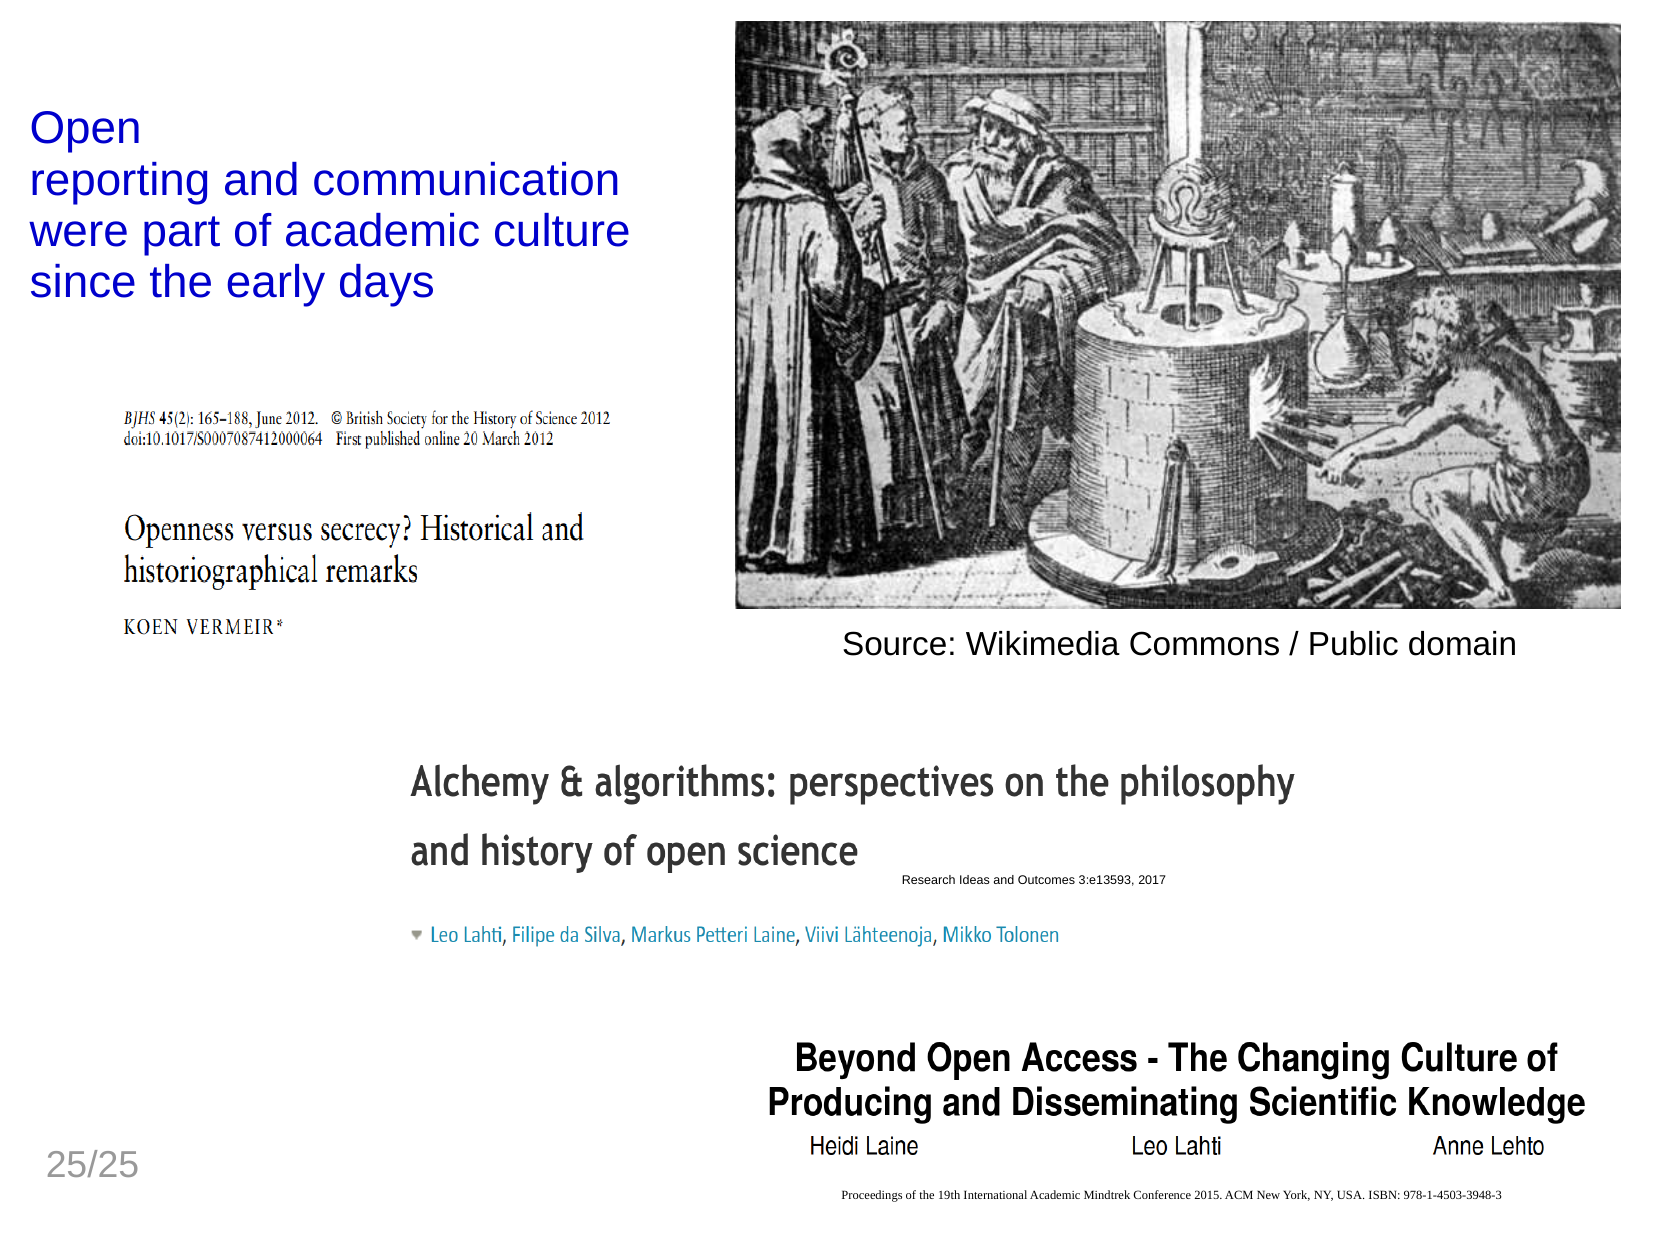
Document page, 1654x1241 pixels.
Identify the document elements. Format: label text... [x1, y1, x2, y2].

text_box Source: Wikimedia Commons / Public domain [827, 618, 1548, 688]
picture [389, 737, 1320, 977]
text_box <number>/25 [31, 1135, 378, 1212]
title Open reporting and communication were part of academic culture since the early days [29, 8, 678, 402]
text_box Proceedings of the 19th International Academic Mindtrek Conference 2015. ACM New York, NY, USA. ISBN: 978-1-4503-3948-3 [826, 1181, 1520, 1222]
picture [738, 1007, 1619, 1159]
picture [112, 381, 644, 654]
text_box Research Ideas and Outcomes 3:e13593, 2017 [887, 866, 1184, 907]
picture [735, 21, 1621, 610]
